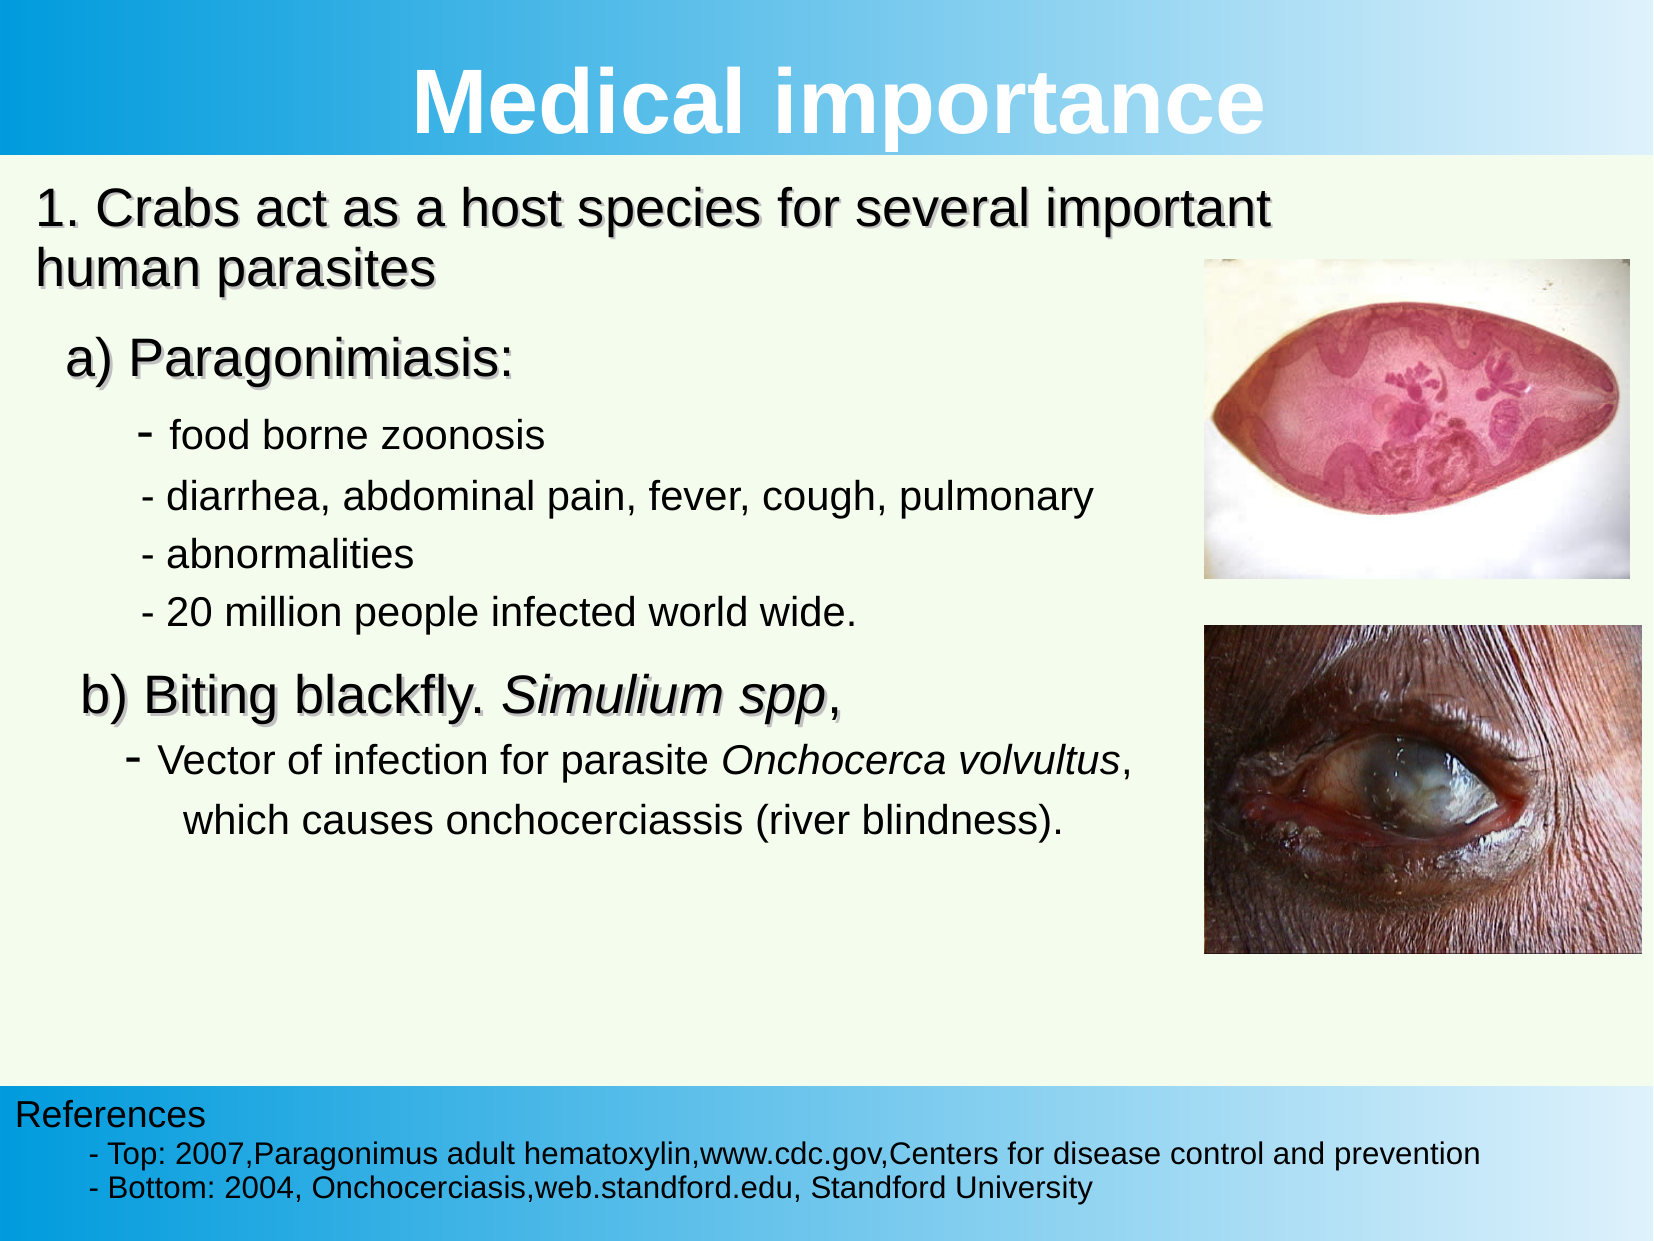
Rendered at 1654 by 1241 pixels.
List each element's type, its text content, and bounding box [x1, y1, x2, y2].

list 1. Crabs act as a host species for several important human parasites a) Paragonimiasis: - food borne zoonosis - diarrhea, abdominal pain, fever, cough, pulmonary - abnormalities - 20 million people infected world wide. b) Biting blackfly. Simulium spp, - Vector of infection for parasite Onchocerca volvultus, which causes onchocerciassis (river blindness). [0, 177, 1453, 897]
title Medical importance [82, 49, 1571, 155]
picture [1204, 259, 1630, 579]
text_box References - Top: 2007,Paragonimus adult hematoxylin,www.cdc.gov,Centers for disease control and prevention - Bottom: 2004, Onchocerciasis,web.standford.edu, Standford University [0, 1086, 1560, 1241]
picture [1204, 625, 1642, 954]
